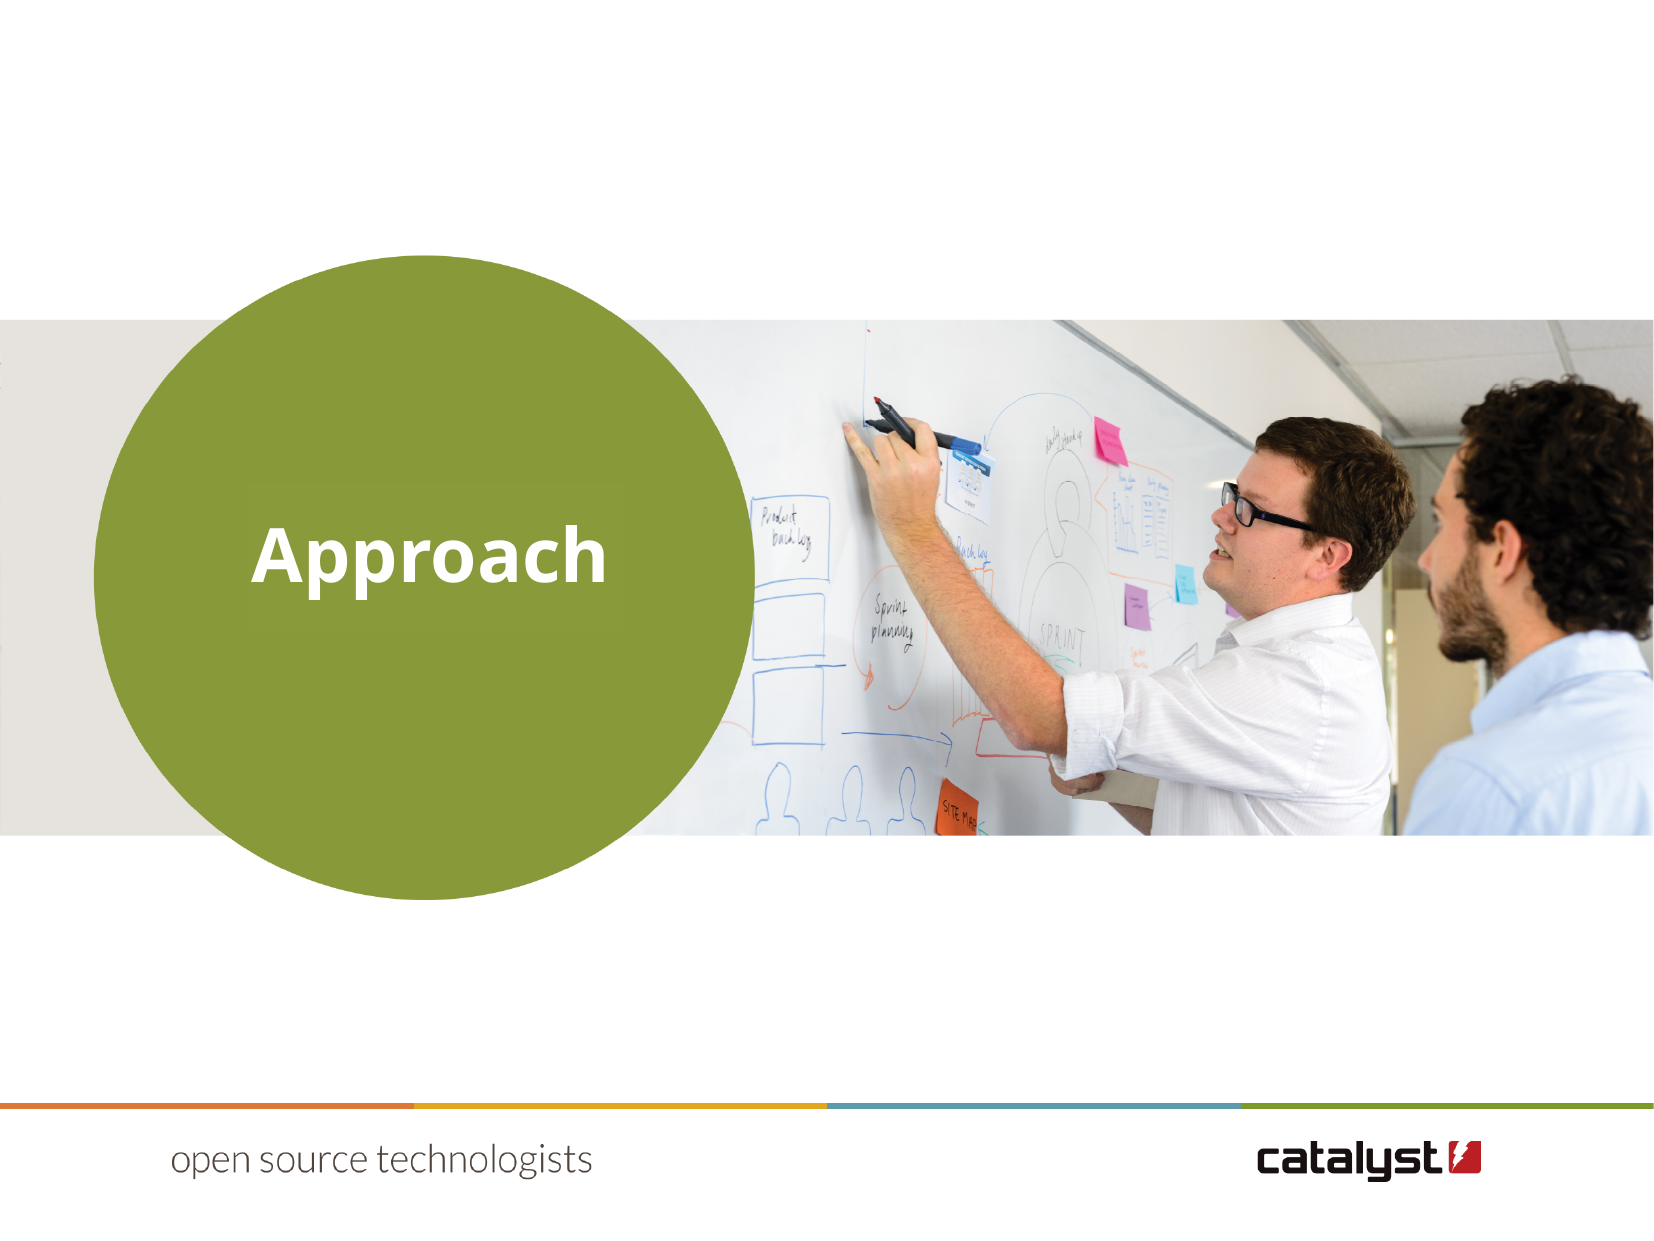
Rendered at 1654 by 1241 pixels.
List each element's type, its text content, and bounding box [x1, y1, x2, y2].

text_box Approach [236, 476, 626, 631]
picture [0, 250, 1654, 901]
picture [0, 1103, 1654, 1182]
